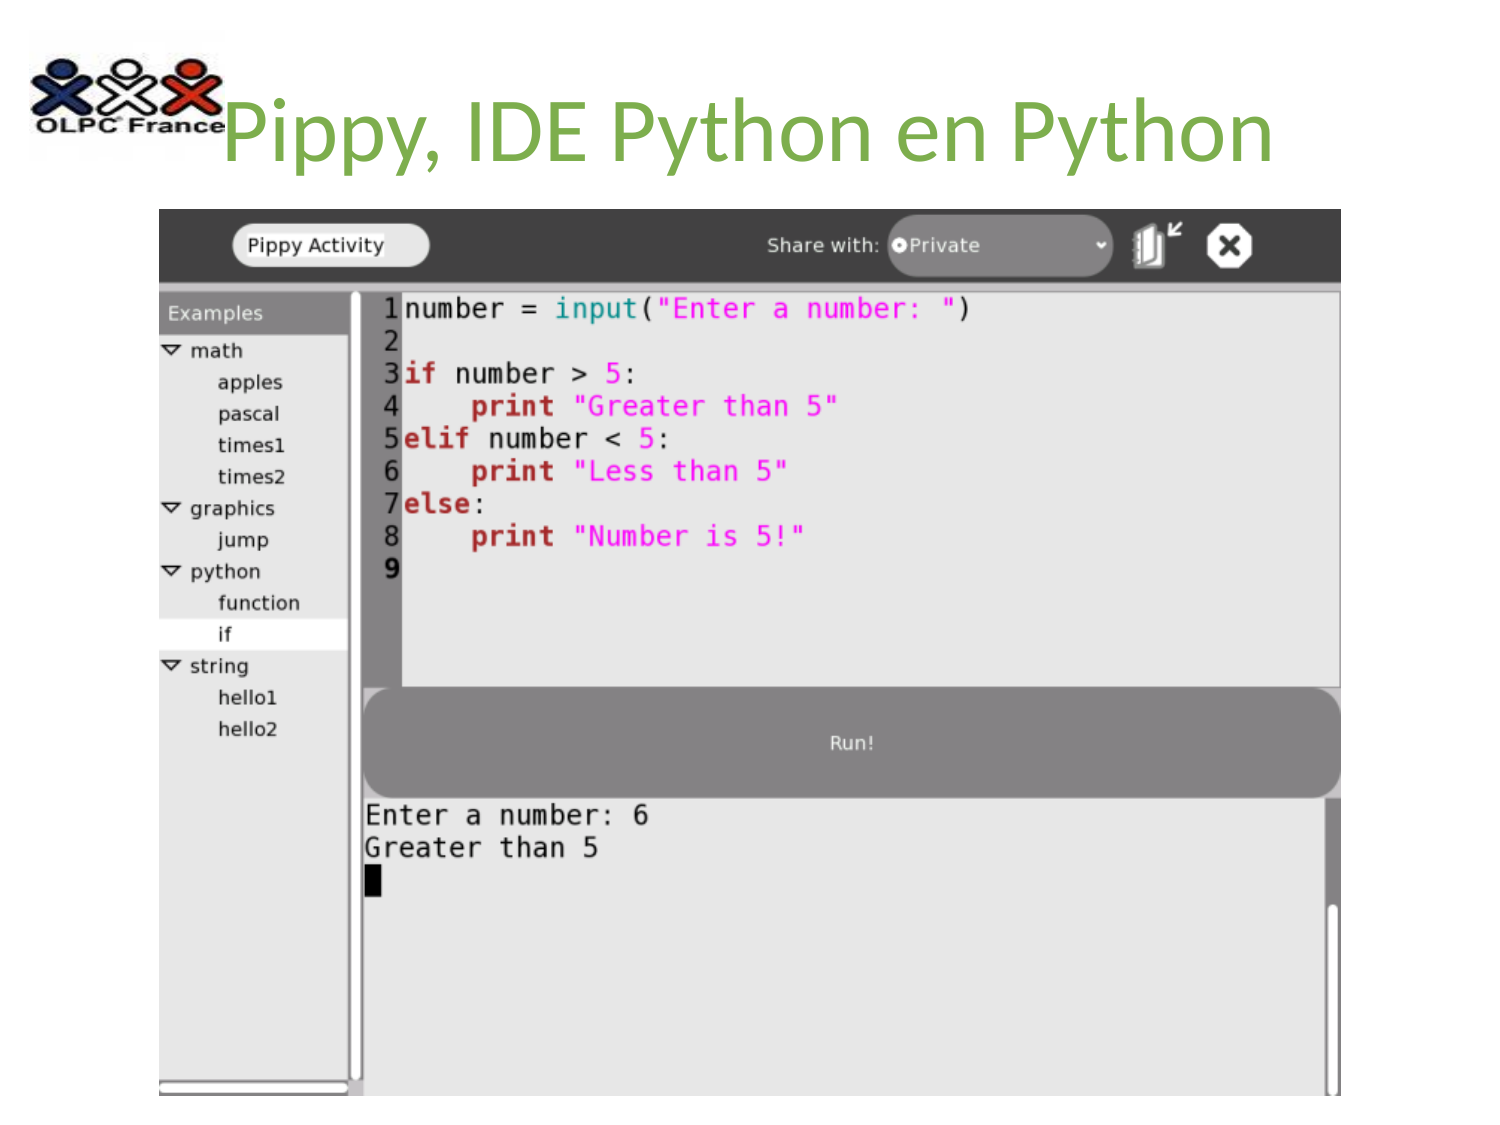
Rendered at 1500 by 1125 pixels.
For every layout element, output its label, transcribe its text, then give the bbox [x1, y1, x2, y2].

title Pippy, IDE Python en Python [74, 38, 1425, 239]
picture [29, 30, 225, 161]
picture [159, 239, 1341, 1096]
